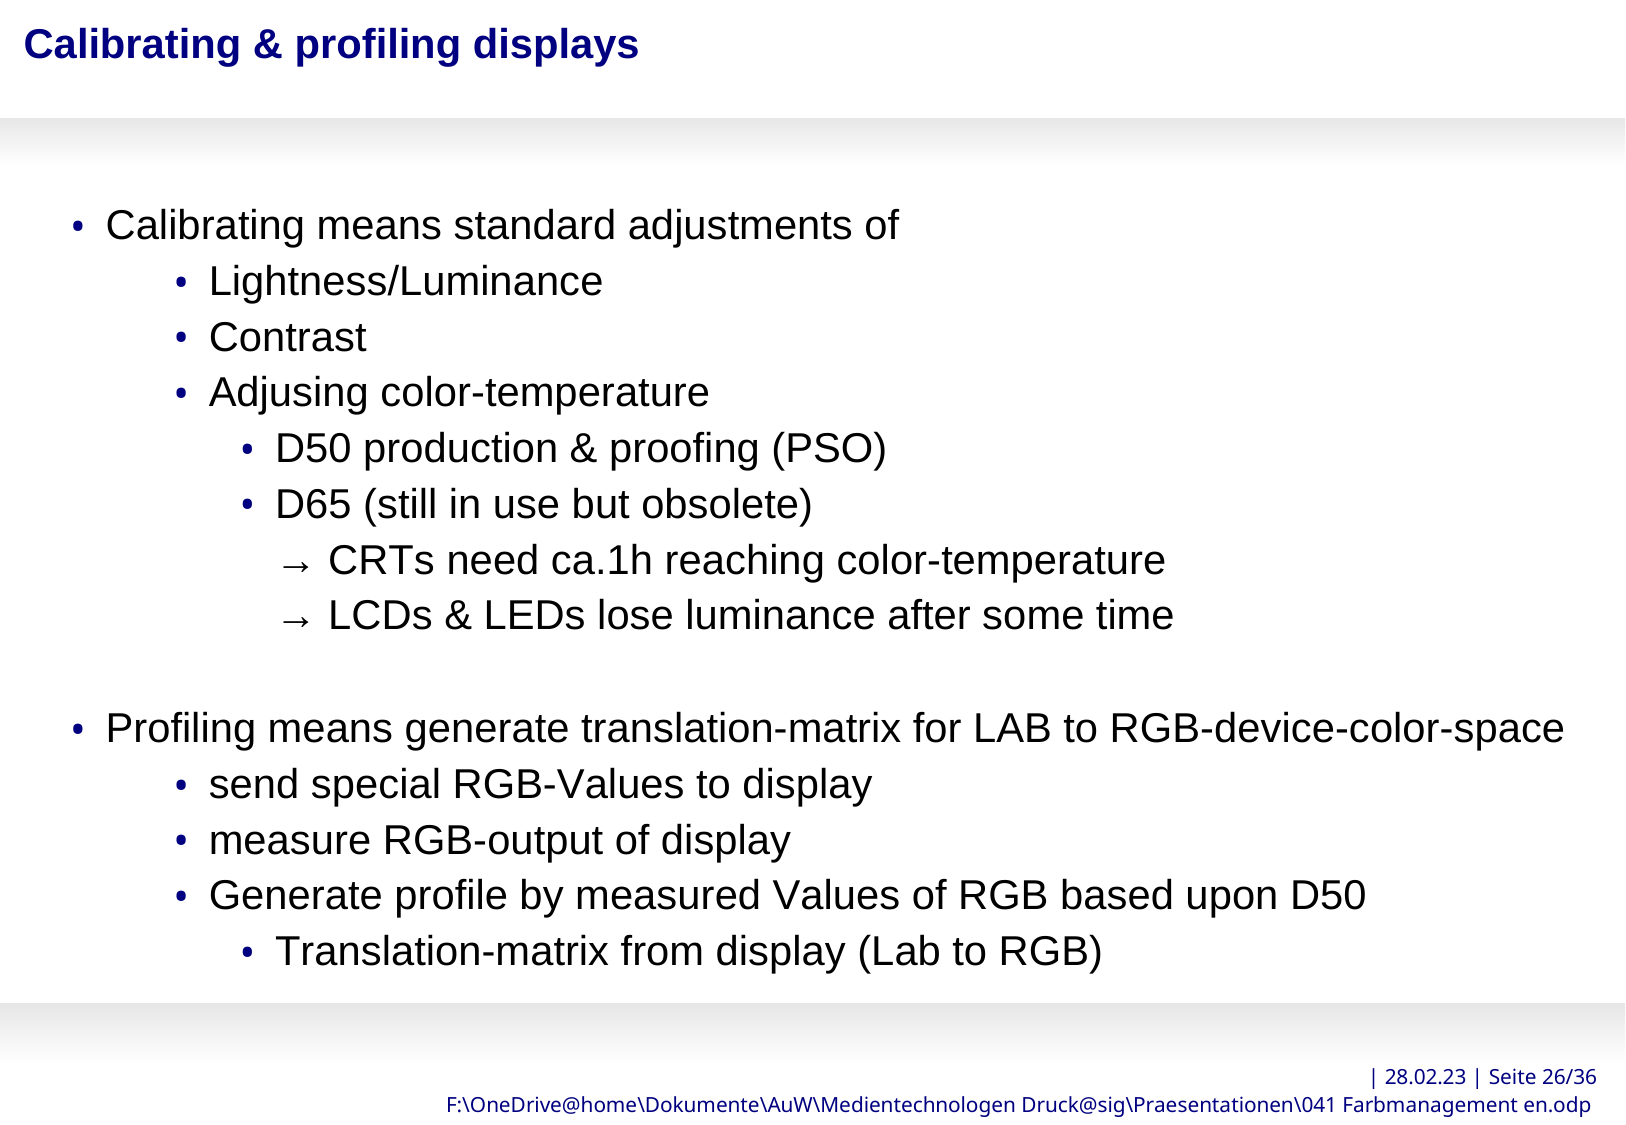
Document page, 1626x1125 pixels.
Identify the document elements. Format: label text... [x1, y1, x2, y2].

title Calibrating & profiling displays [23, 11, 1600, 130]
list Calibrating means standard adjustments of Lightness/Luminance Contrast Adjusing color-temperature D50 production & proofing (PSO) D65 (still in use but obsolete) → CRTs need ca.1h reaching color-temperature → LCDs & LEDs lose luminance after some time Profiling means generate translation-matrix for LAB to RGB-device-color-space send special RGB-Values to display measure RGB-output of display Generate profile by measured Values of RGB based upon D50 Translation-matrix from display (Lab to RGB) [23, 135, 1588, 968]
